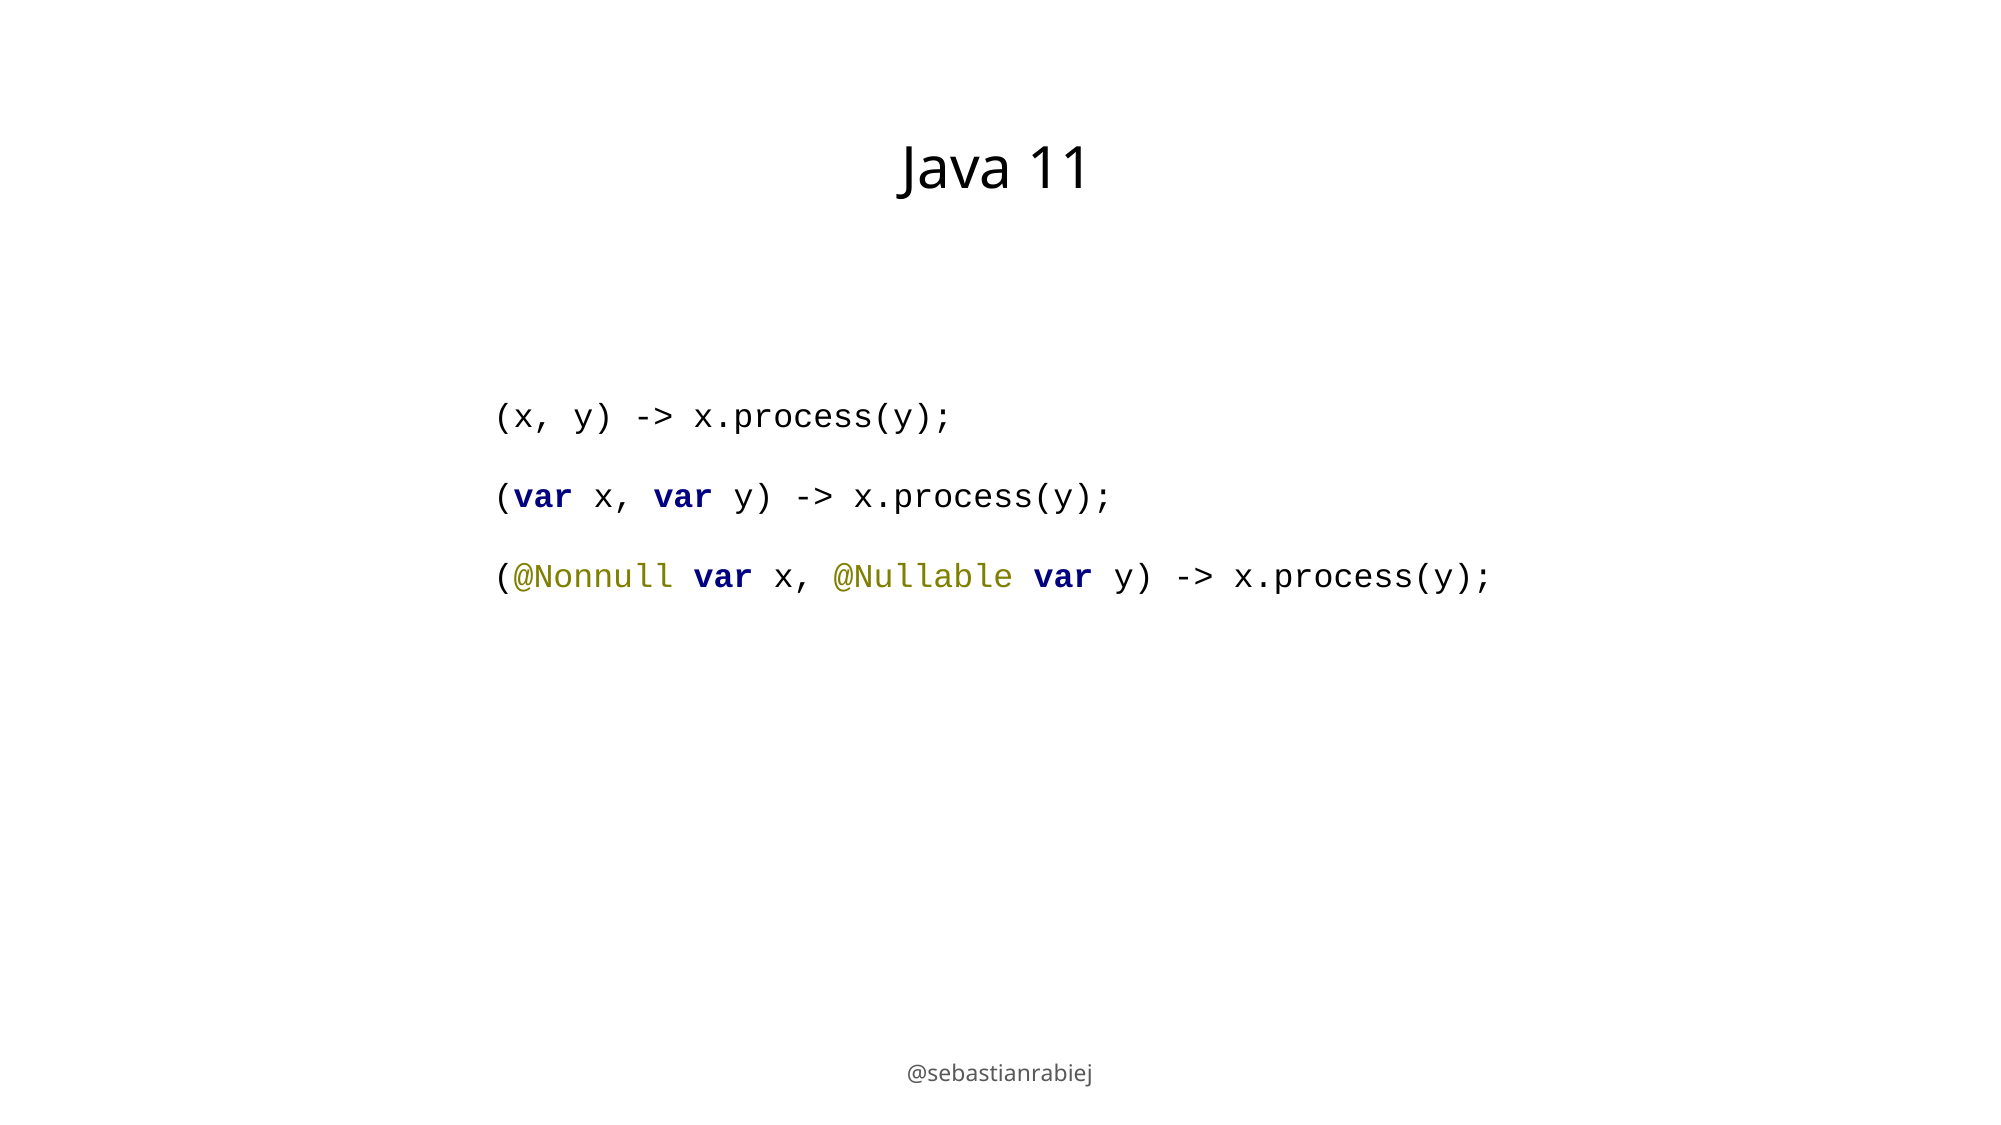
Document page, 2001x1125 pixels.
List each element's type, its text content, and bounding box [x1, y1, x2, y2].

text_box Java 11 [886, 122, 1114, 209]
text_box @sebastianrabiej [662, 1042, 1338, 1103]
text_box (x, y) -> x.process(y); (var x, var y) -> x.process(y); (@Nonnull var x, @Nullable var y) -> x.process(y); [479, 387, 1509, 602]
